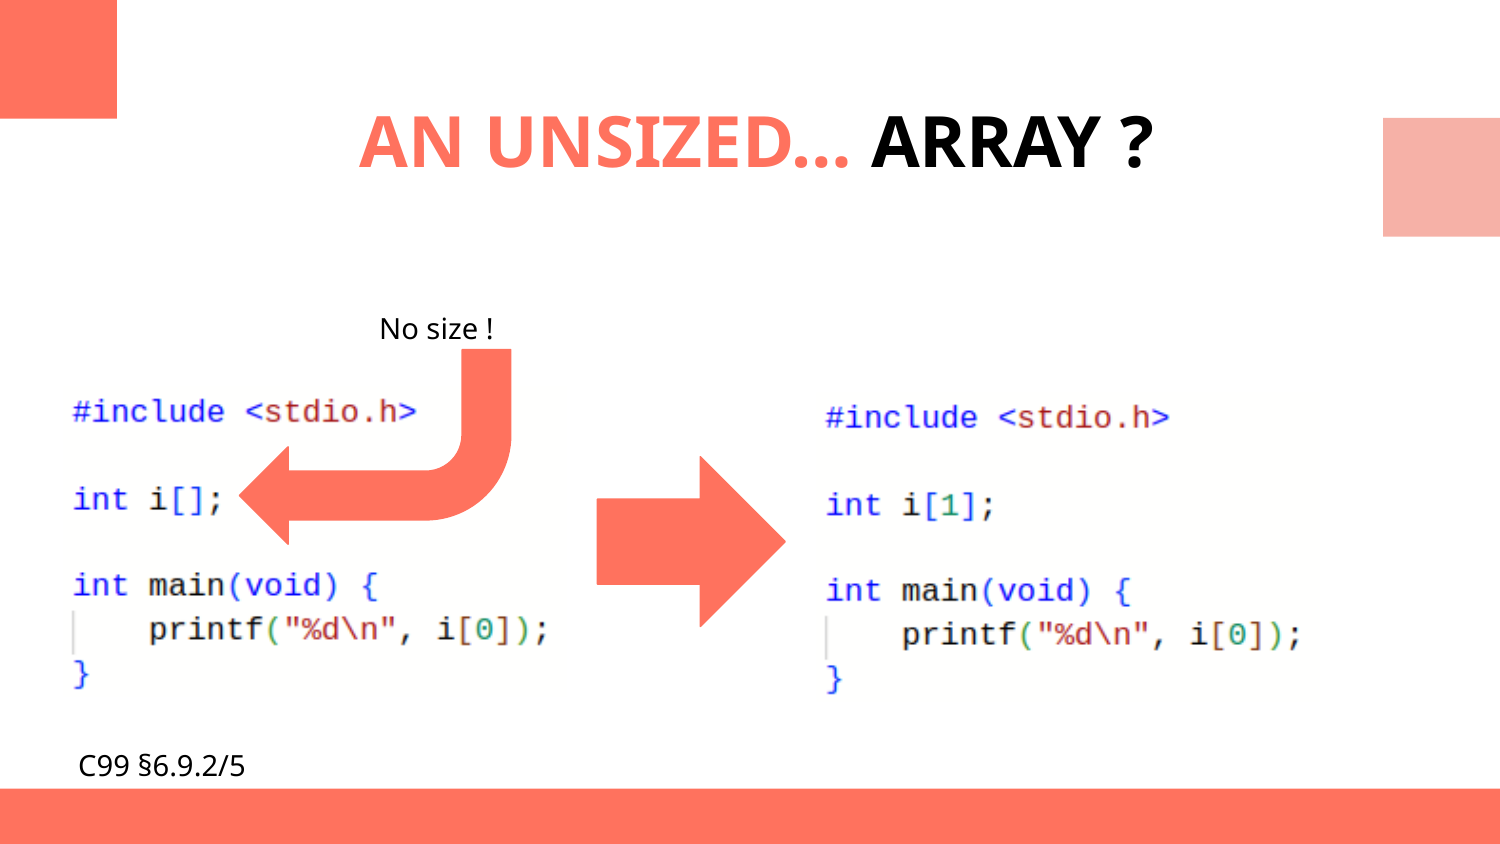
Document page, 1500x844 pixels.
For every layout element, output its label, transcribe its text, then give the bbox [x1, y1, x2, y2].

text_box [239, 350, 511, 545]
picture [63, 386, 567, 697]
text_box [597, 456, 786, 627]
text_box No size ! [364, 295, 591, 350]
picture [816, 392, 1320, 703]
title AN UNSIZED… ARRAY ? [105, 102, 1410, 177]
text_box C99 §6.9.2/5 [63, 732, 263, 786]
